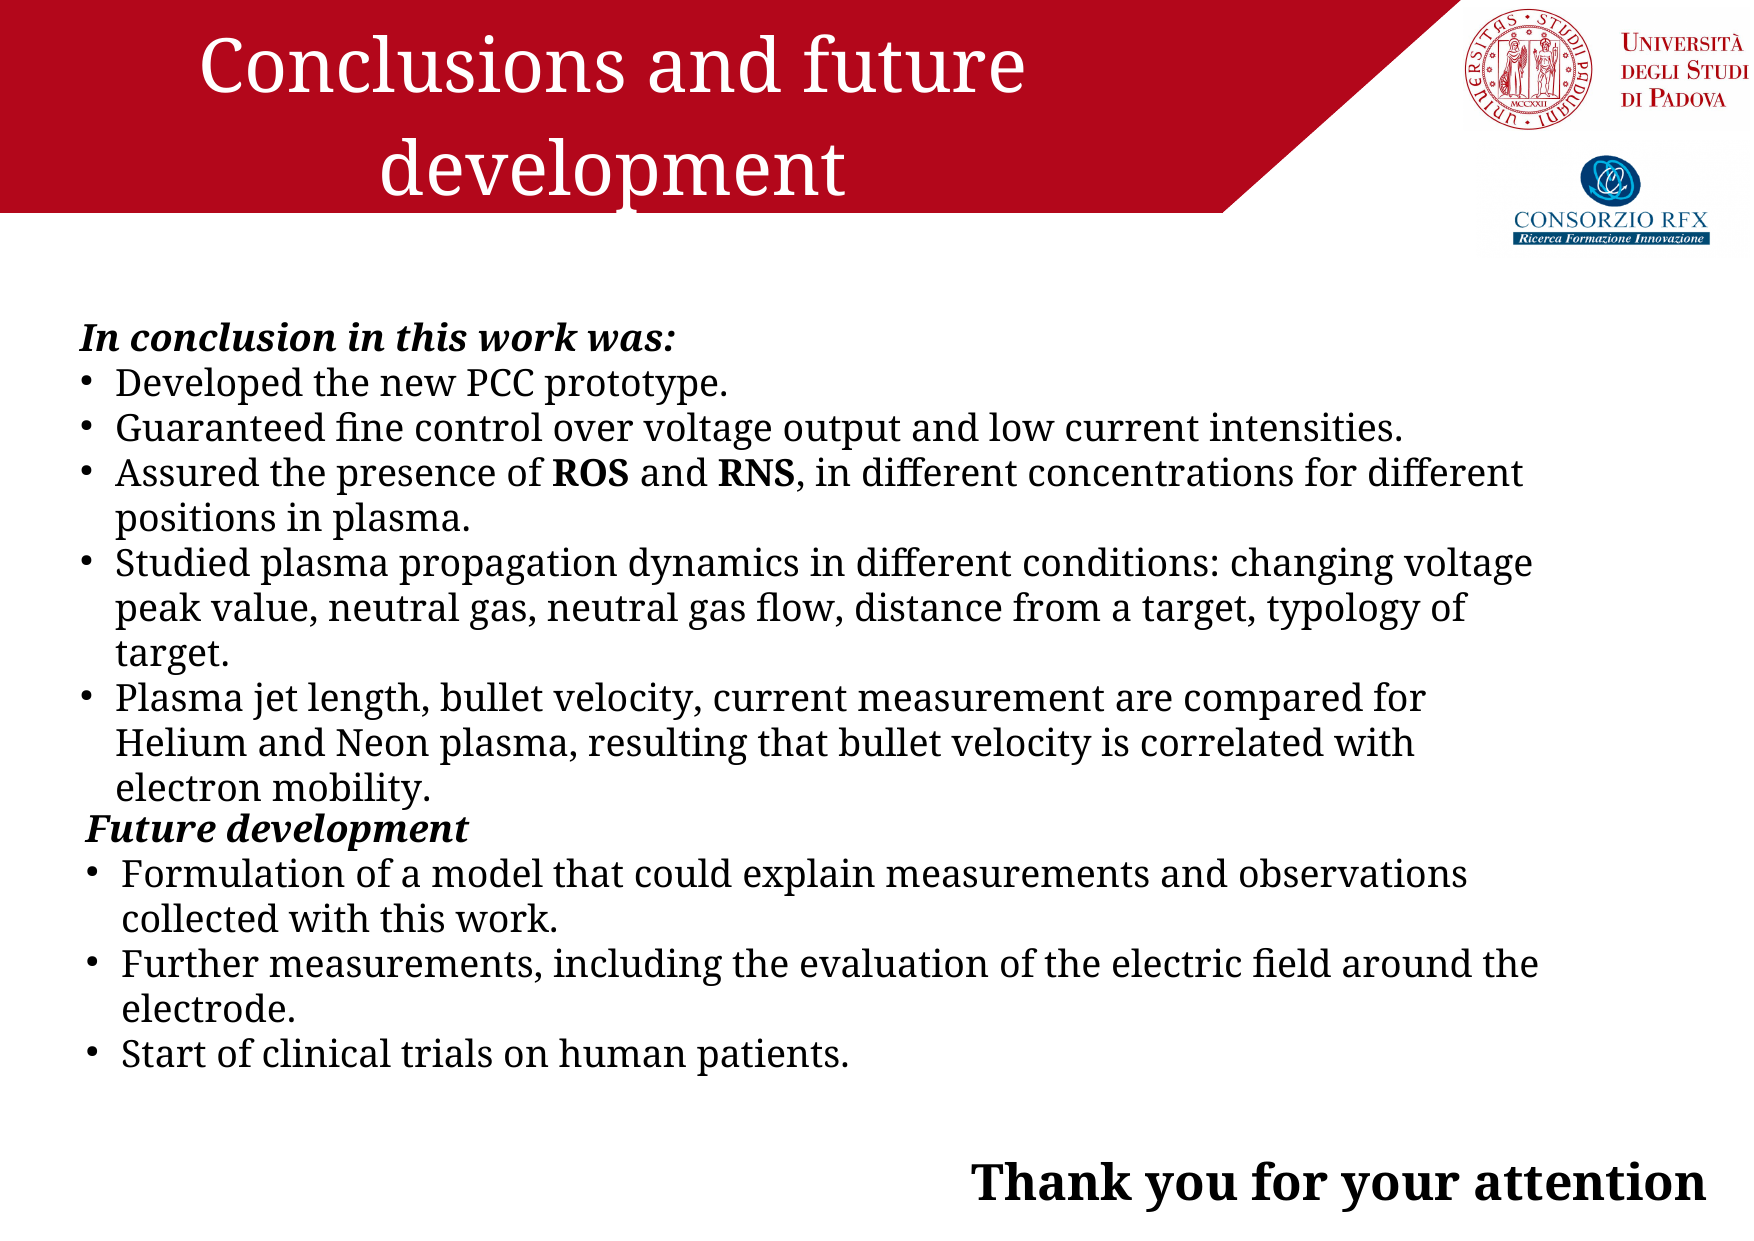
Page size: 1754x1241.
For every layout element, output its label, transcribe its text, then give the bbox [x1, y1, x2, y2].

text_box Thank you for your attention [956, 1143, 1737, 1241]
text_box In conclusion in this work was: Developed the new PCC prototype. Guaranteed fine control over voltage output and low current intensities. Assured the presence of ROS and RNS, in different concentrations for different positions in plasma. Studied plasma propagation dynamics in different conditions: changing voltage peak value, neutral gas, neutral gas flow, distance from a target, typology of target. Plasma jet length, bullet velocity, current measurement are compared for Helium and Neon plasma, resulting that bullet velocity is correlated with electron mobility. [64, 307, 1565, 727]
title Conclusions and future development [10, 0, 1217, 237]
text_box Future development Formulation of a model that could explain measurements and observations collected with this work. Further measurements, including the evaluation of the electric field around the electrode. Start of clinical trials on human patients. [70, 797, 1571, 1083]
picture [1476, 140, 1750, 258]
picture [1463, 7, 1750, 131]
